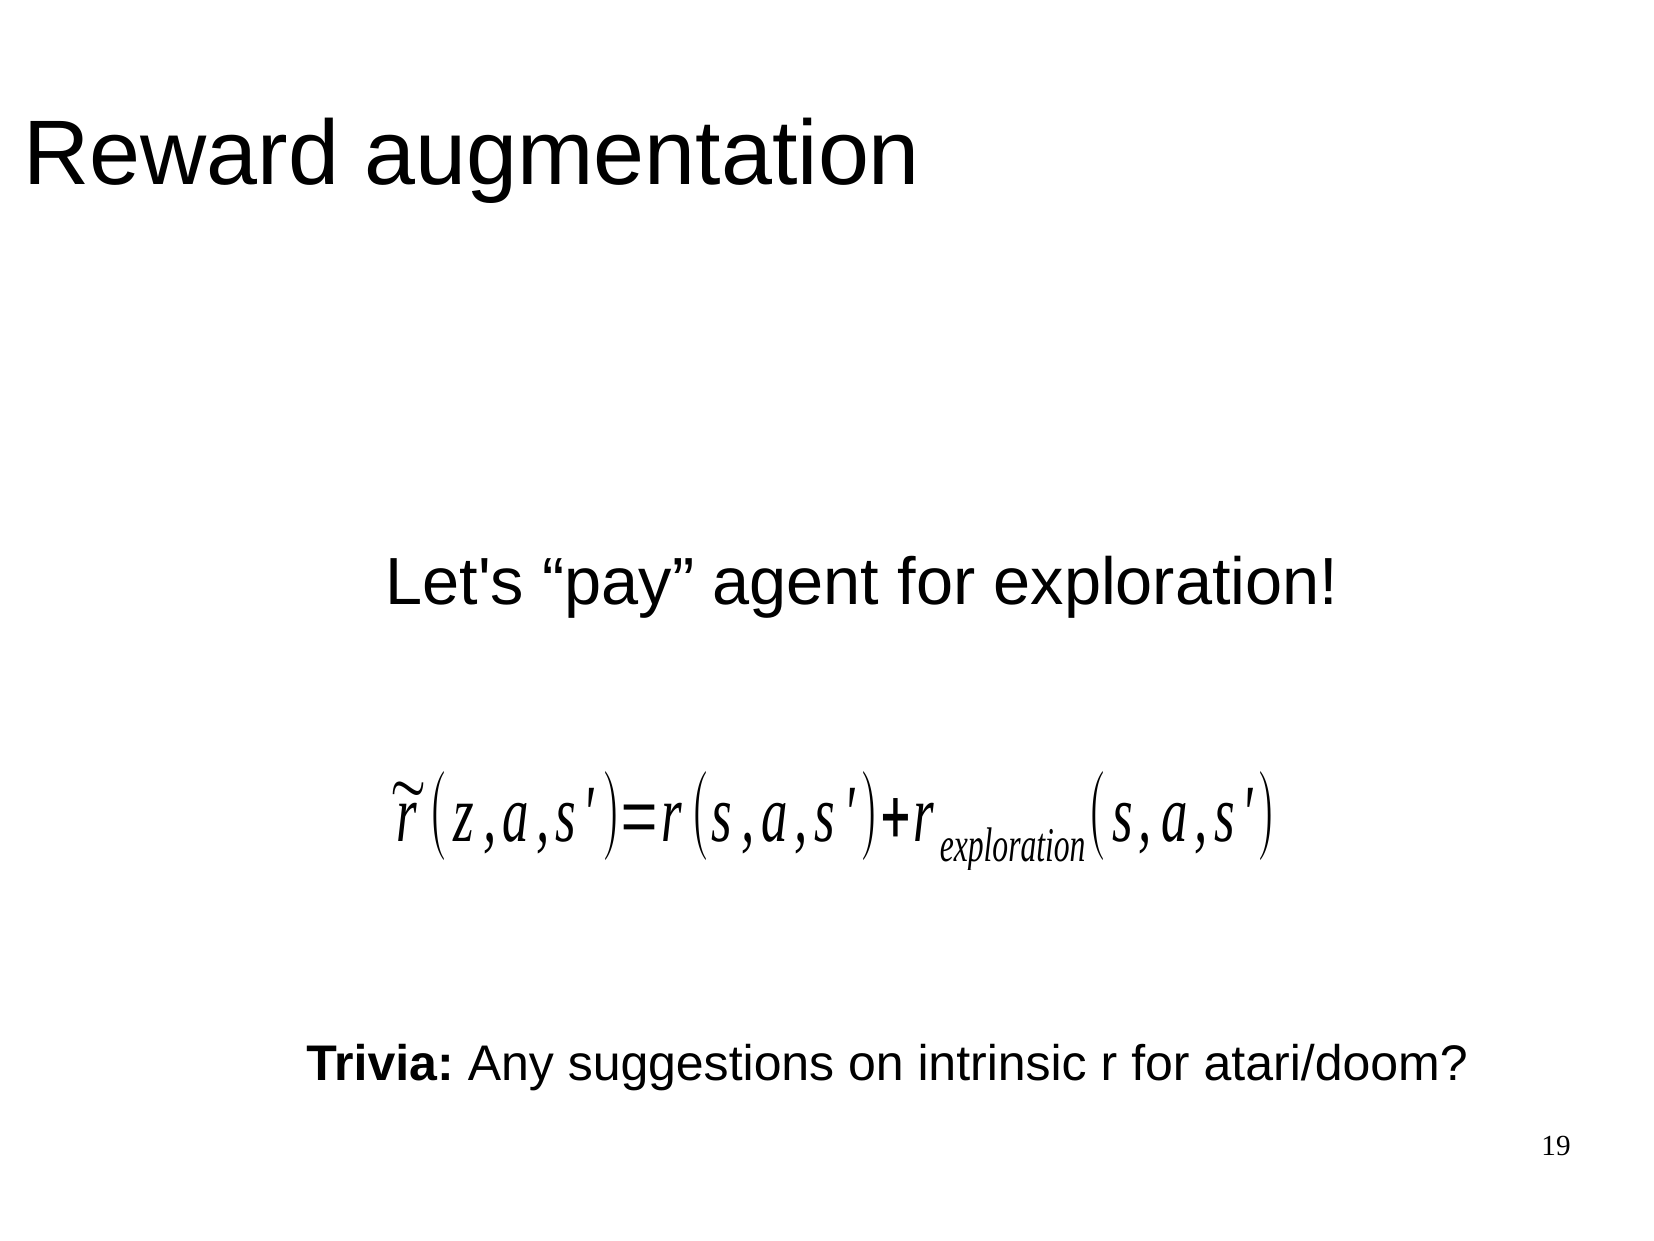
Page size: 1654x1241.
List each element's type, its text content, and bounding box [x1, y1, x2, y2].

chart [373, 764, 1290, 870]
list Let's “pay” agent for exploration! [82, 231, 1571, 951]
title Reward augmentation [23, 49, 1512, 257]
text_box Trivia: Any suggestions on intrinsic r for atari/doom? [291, 1027, 1484, 1099]
